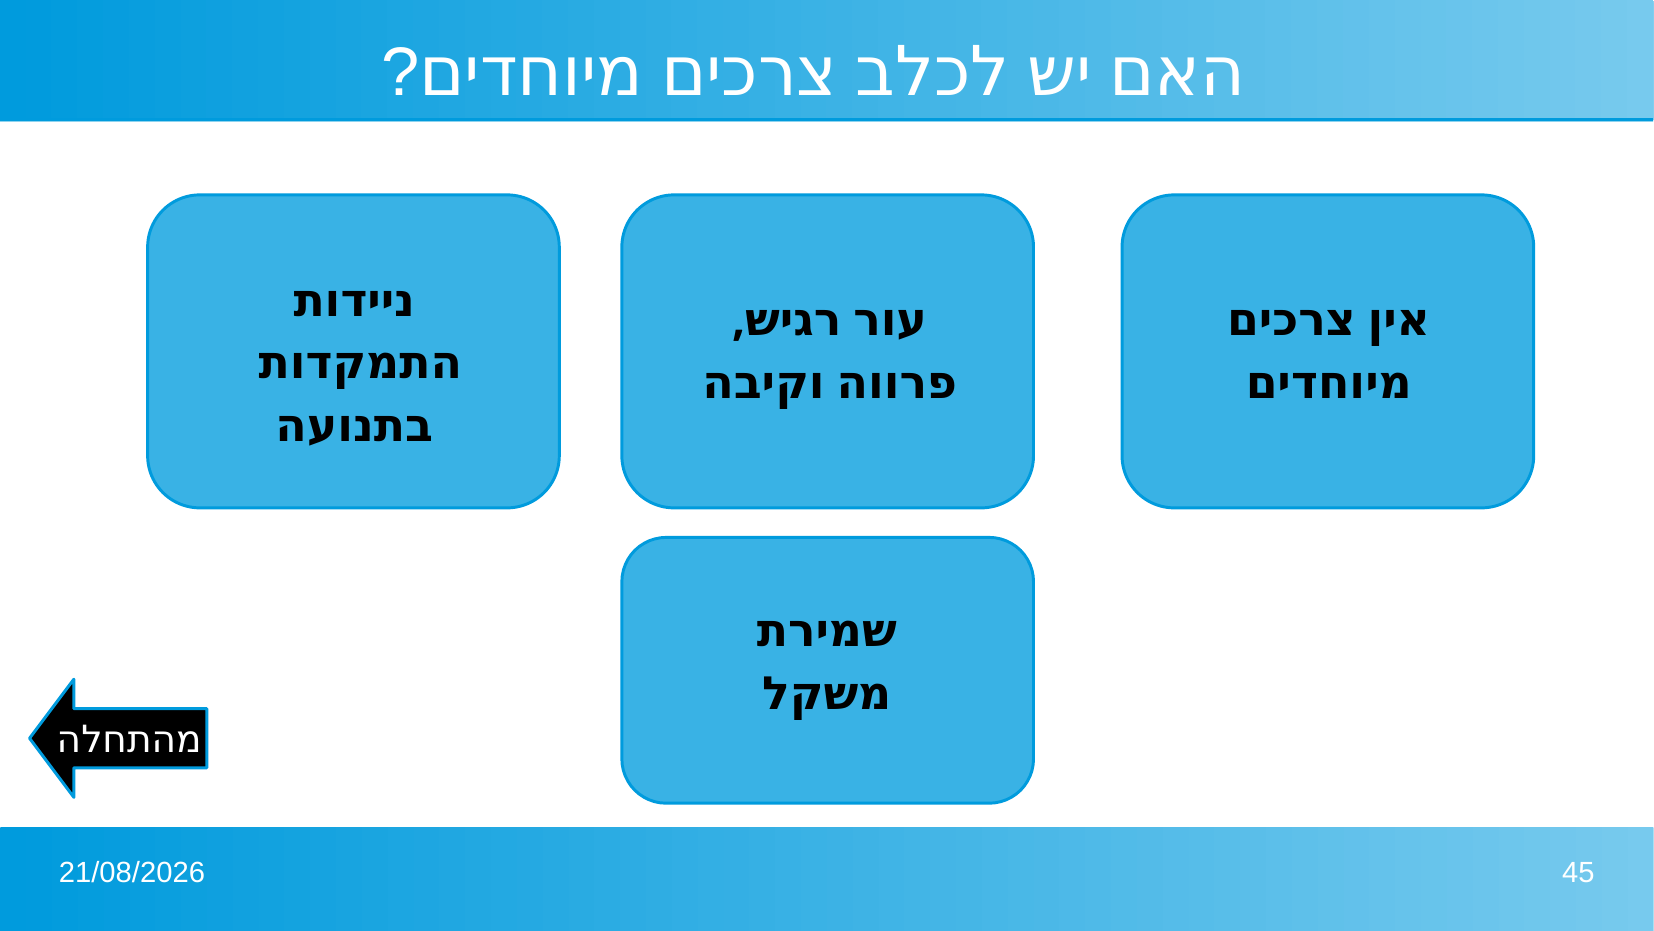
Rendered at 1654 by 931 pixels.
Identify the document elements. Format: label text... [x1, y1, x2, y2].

text_box [1122, 194, 1534, 508]
text_box מהתחלה [29, 679, 207, 798]
text_box עור רגיש, פרווה וקיבה [667, 279, 993, 420]
text_box [621, 194, 1034, 508]
text_box [621, 537, 1034, 804]
text_box שמירת משקל [679, 590, 975, 763]
text_box אין צרכים מיוחדים [1181, 279, 1477, 420]
text_box ניידות התמקדות בתנועה [206, 259, 502, 463]
title ?האם יש לכלב צרכים מיוחדים [59, 21, 1595, 116]
text_box [147, 194, 560, 508]
